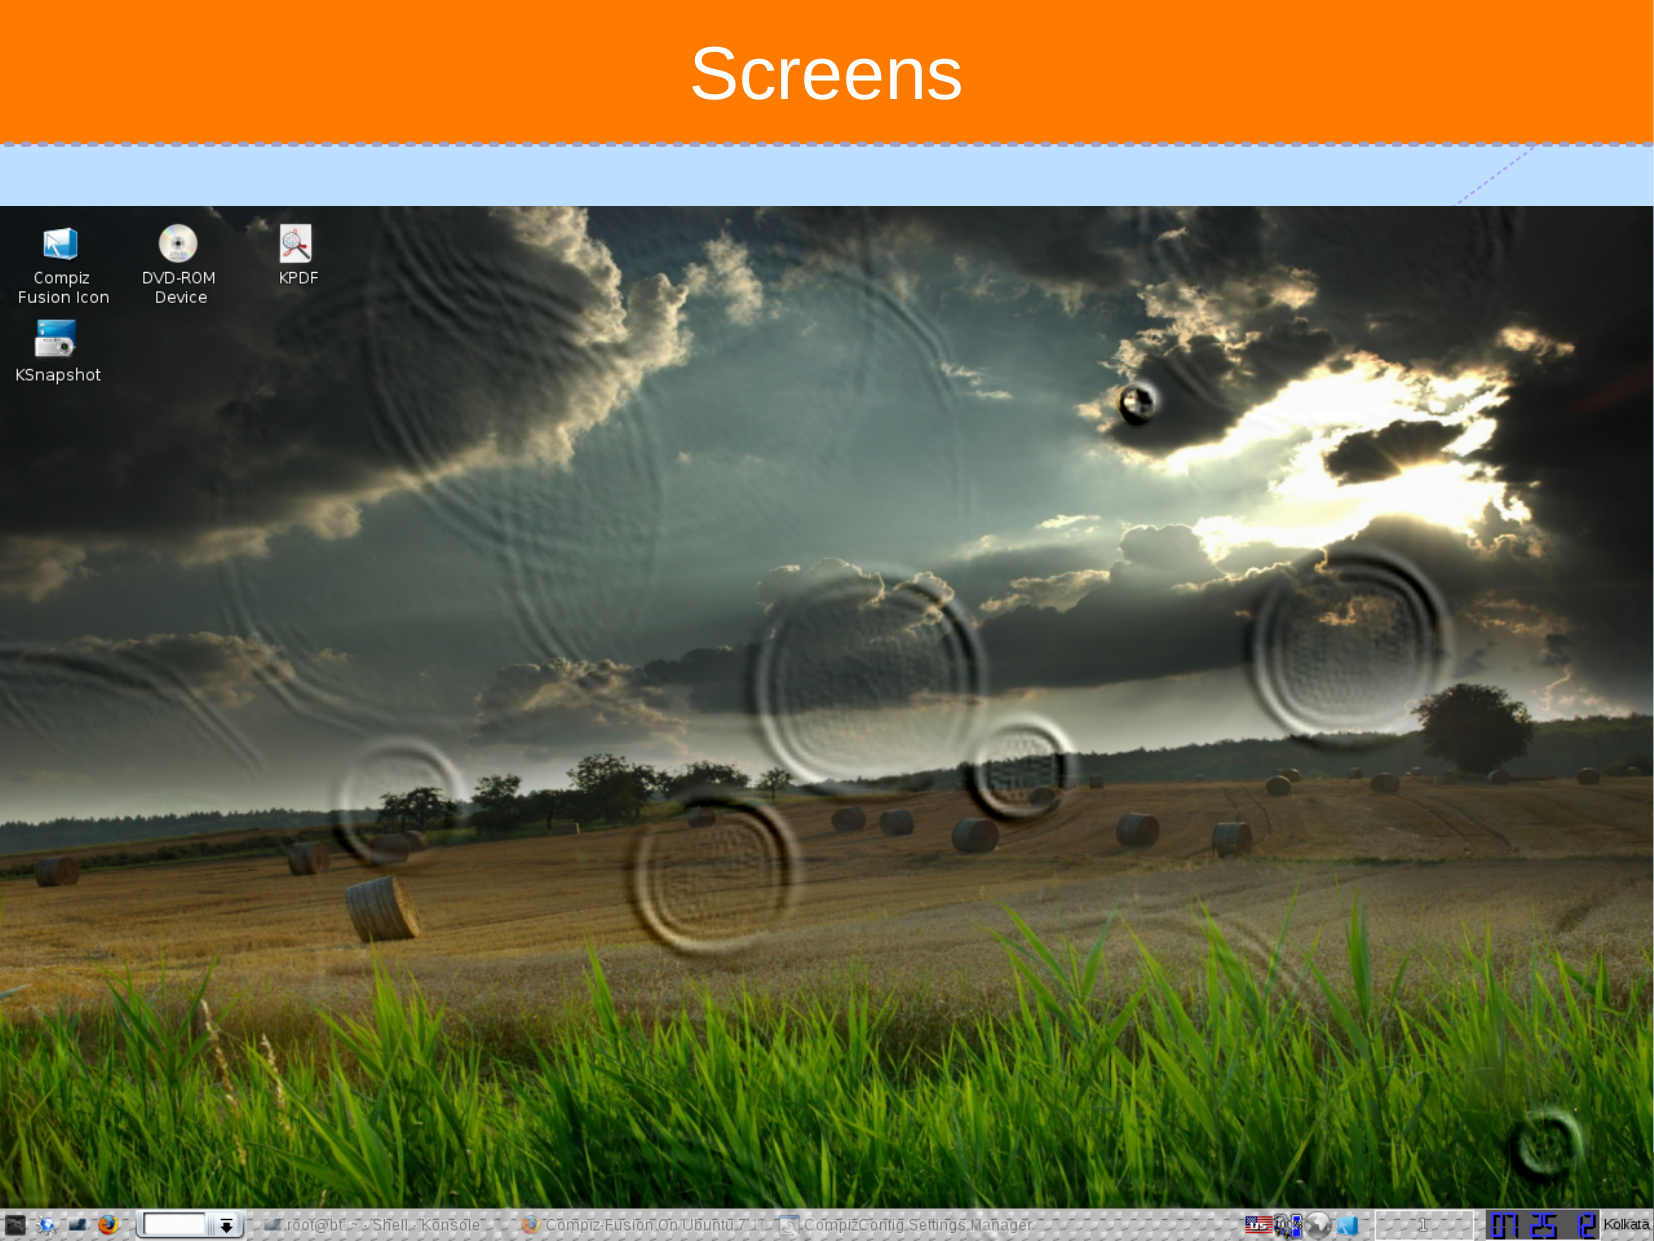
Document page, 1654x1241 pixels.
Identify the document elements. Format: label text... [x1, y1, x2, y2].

title Screens [29, 0, 1625, 148]
picture [0, 0, 1654, 1241]
